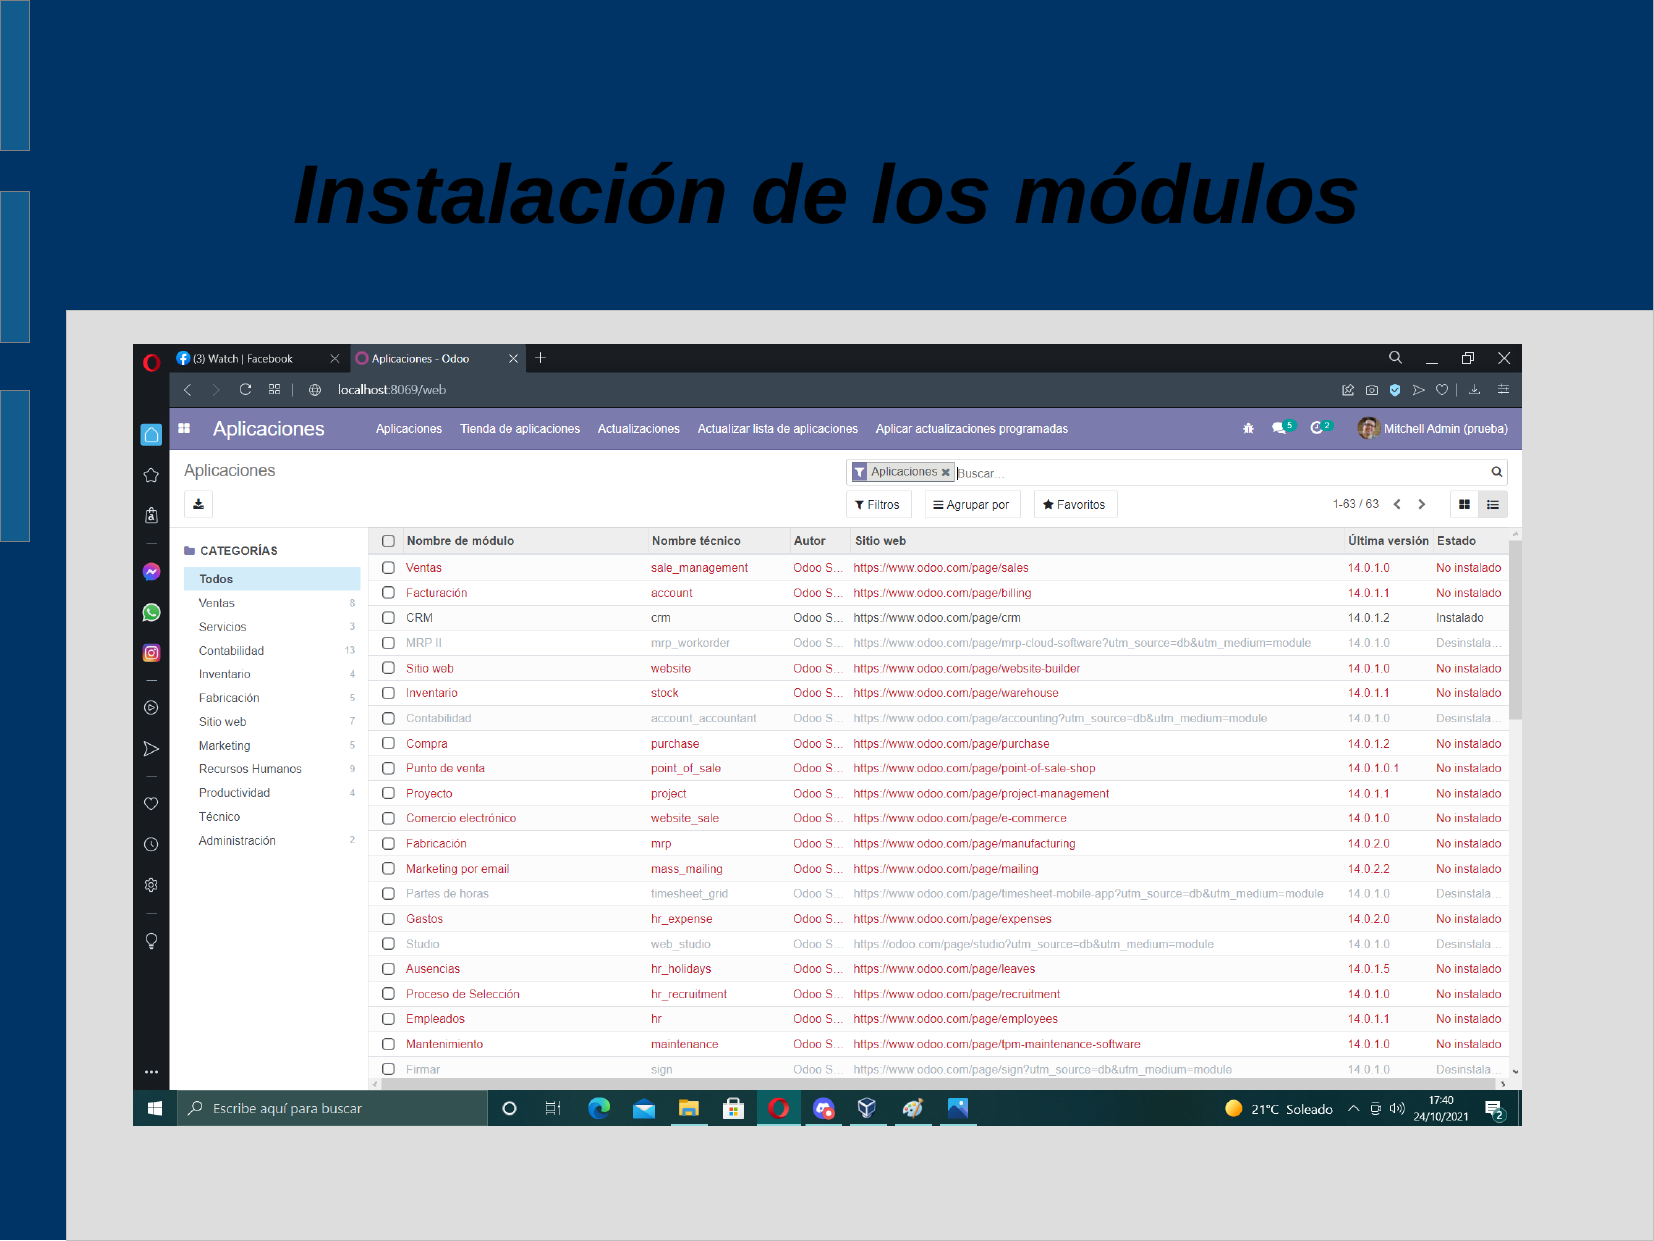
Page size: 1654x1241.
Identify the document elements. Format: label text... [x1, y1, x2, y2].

title Instalación de los módulos [121, 91, 1534, 299]
picture [133, 344, 1522, 1126]
